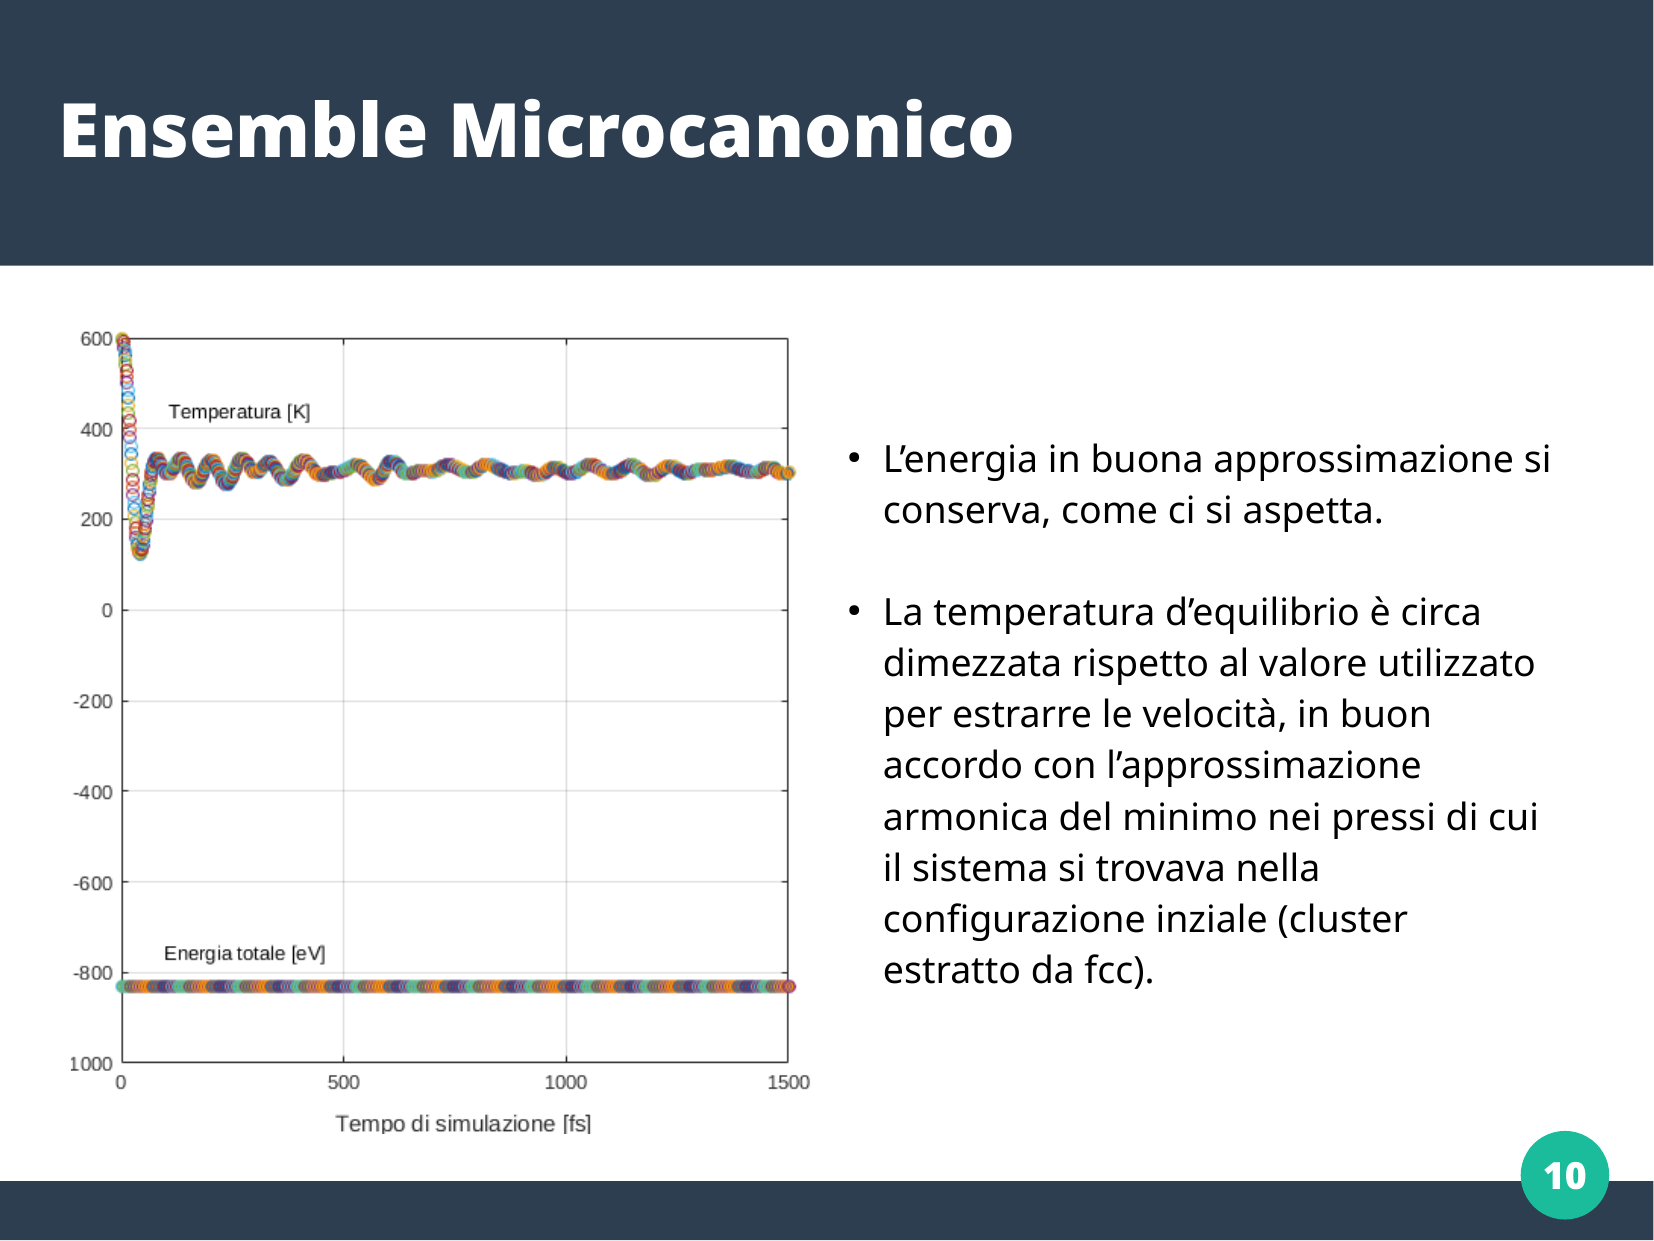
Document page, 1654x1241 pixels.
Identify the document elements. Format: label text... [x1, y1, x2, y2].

picture [70, 307, 851, 1134]
text_box L’energia in buona approssimazione si conserva, come ci si aspetta. La temperatura d’equilibrio è circa dimezzata rispetto al valore utilizzato per estrarre le velocità, in buon accordo con l’approssimazione armonica del minimo nei pressi di cui il sistema si trovava nella configurazione inziale (cluster estratto da fcc). [832, 425, 1571, 963]
title Ensemble Microcanonico [59, 49, 1595, 207]
